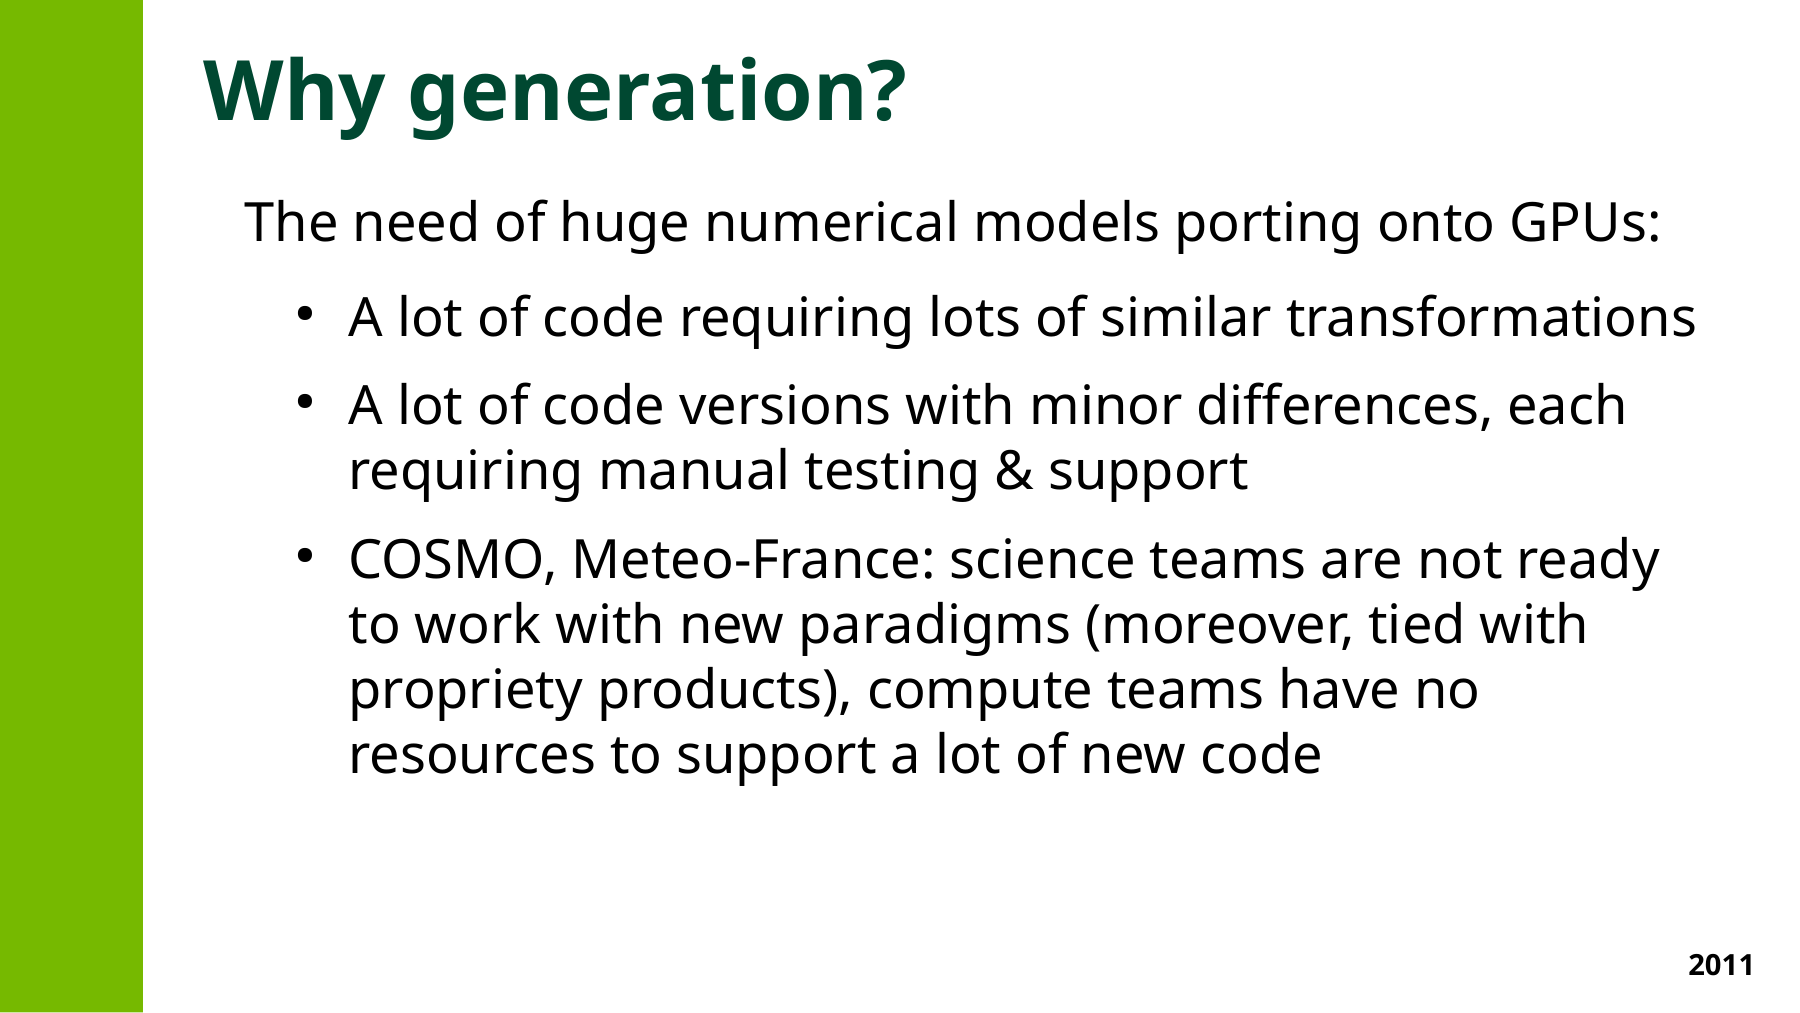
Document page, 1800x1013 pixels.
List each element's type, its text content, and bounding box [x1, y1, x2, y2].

title Why generation? [188, 40, 1733, 211]
list The need of huge numerical models porting onto GPUs: A lot of code requiring lots of similar transformations A lot of code versions with minor differences, each requiring manual testing & support COSMO, Meteo-France: science teams are not ready to work with new paradigms (moreover, tied with propriety products), compute teams have no resources to support a lot of new code [191, 180, 1736, 976]
